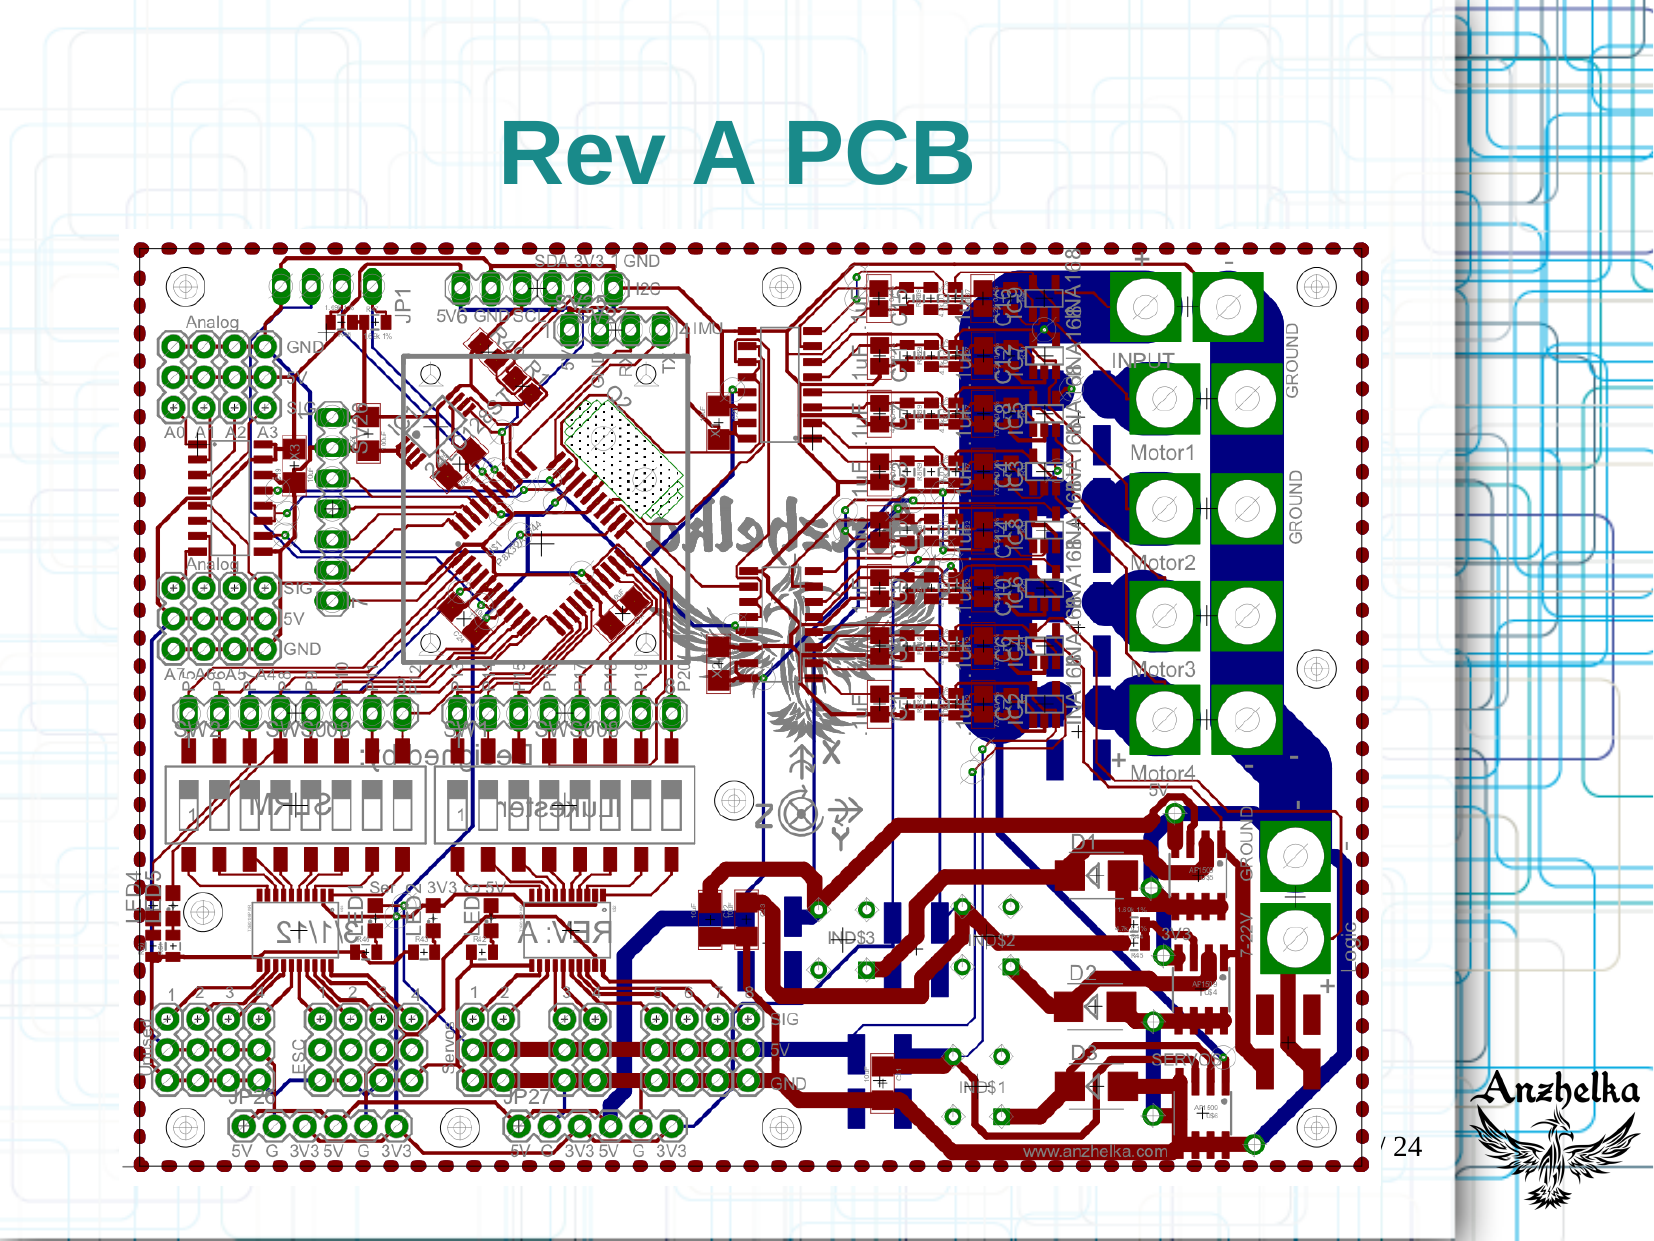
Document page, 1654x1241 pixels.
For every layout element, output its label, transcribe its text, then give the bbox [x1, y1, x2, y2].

picture [0, 0, 1654, 1241]
title Rev A PCB [58, 49, 1417, 257]
